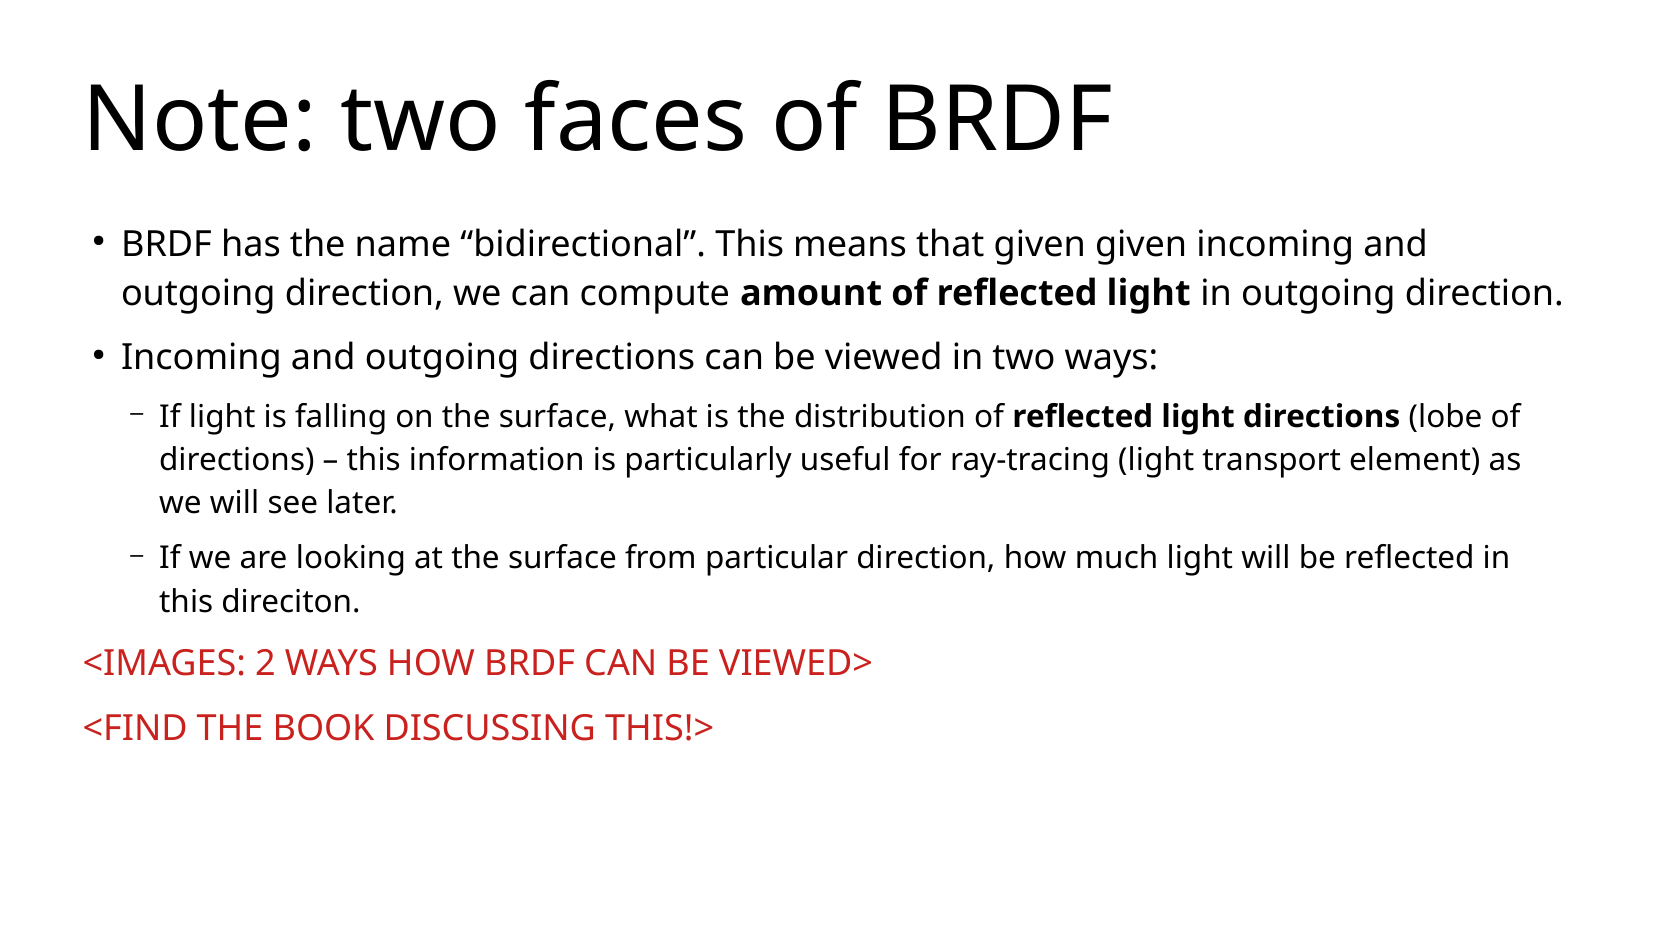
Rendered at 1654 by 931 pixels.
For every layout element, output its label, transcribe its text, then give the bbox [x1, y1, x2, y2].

title Note: two faces of BRDF [82, 37, 1571, 193]
list BRDF has the name “bidirectional”. This means that given given incoming and outgoing direction, we can compute amount of reflected light in outgoing direction. Incoming and outgoing directions can be viewed in two ways: If light is falling on the surface, what is the distribution of reflected light directions (lobe of directions) – this information is particularly useful for ray-tracing (light transport element) as we will see later. If we are looking at the surface from particular direction, how much light will be reflected in this direciton. <IMAGES: 2 WAYS HOW BRDF CAN BE VIEWED> <FIND THE BOOK DISCUSSING THIS!> [82, 217, 1571, 758]
